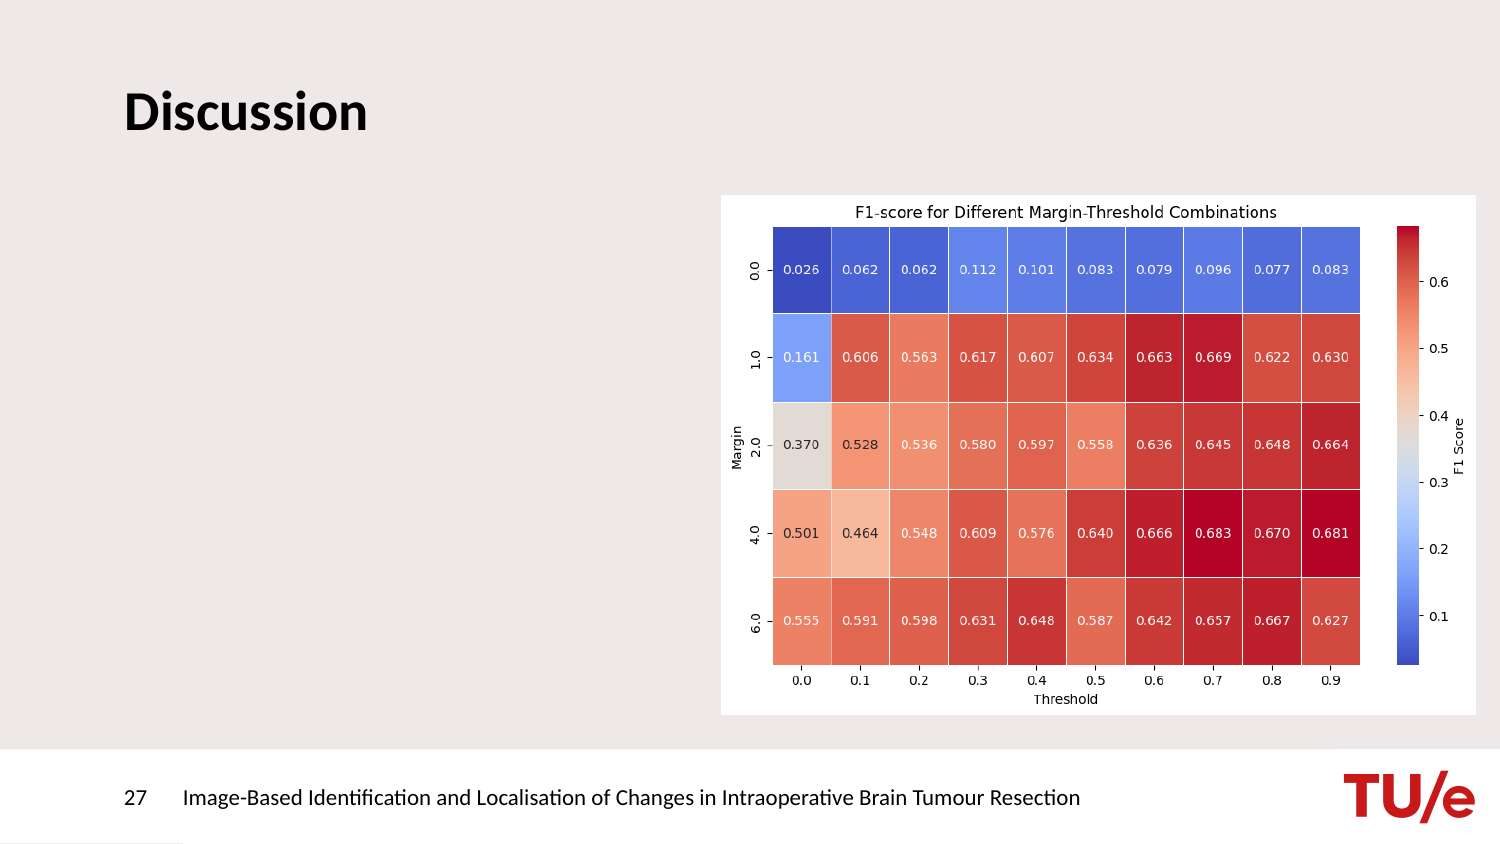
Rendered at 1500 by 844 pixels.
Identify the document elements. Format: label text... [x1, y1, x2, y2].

picture [721, 195, 1476, 715]
picture [1339, 749, 1500, 844]
title Discussion [124, 85, 1364, 174]
